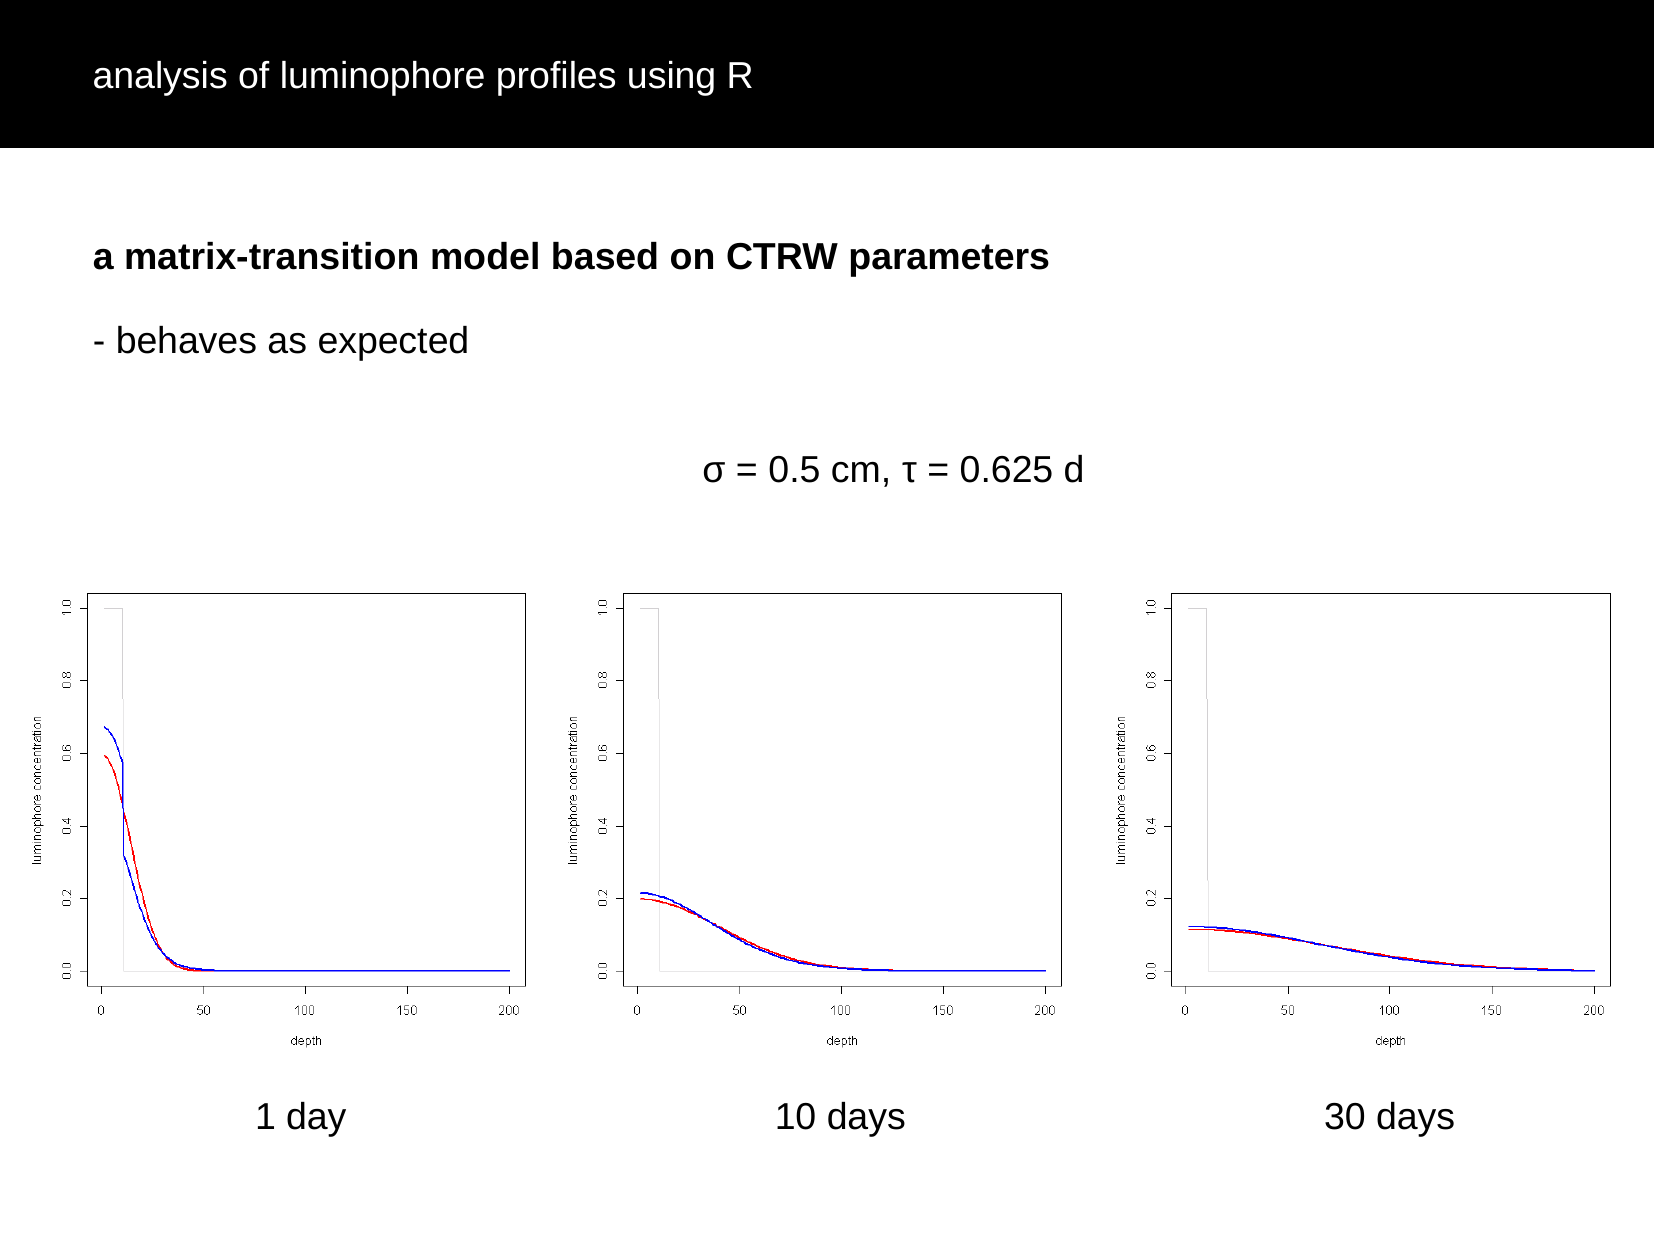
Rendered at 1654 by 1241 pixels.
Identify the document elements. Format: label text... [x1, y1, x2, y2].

text_box 1 day [240, 1087, 361, 1145]
picture [561, 531, 1093, 1063]
text_box [0, 0, 1654, 148]
picture [1109, 531, 1642, 1063]
text_box a matrix-transition model based on CTRW parameters - behaves as expected [78, 228, 1066, 371]
text_box 30 days [1309, 1087, 1470, 1145]
picture [25, 531, 557, 1063]
text_box 10 days [760, 1087, 921, 1145]
text_box analysis of luminophore profiles using R [77, 46, 769, 104]
text_box σ = 0.5 cm, τ = 0.625 d [687, 441, 1100, 499]
